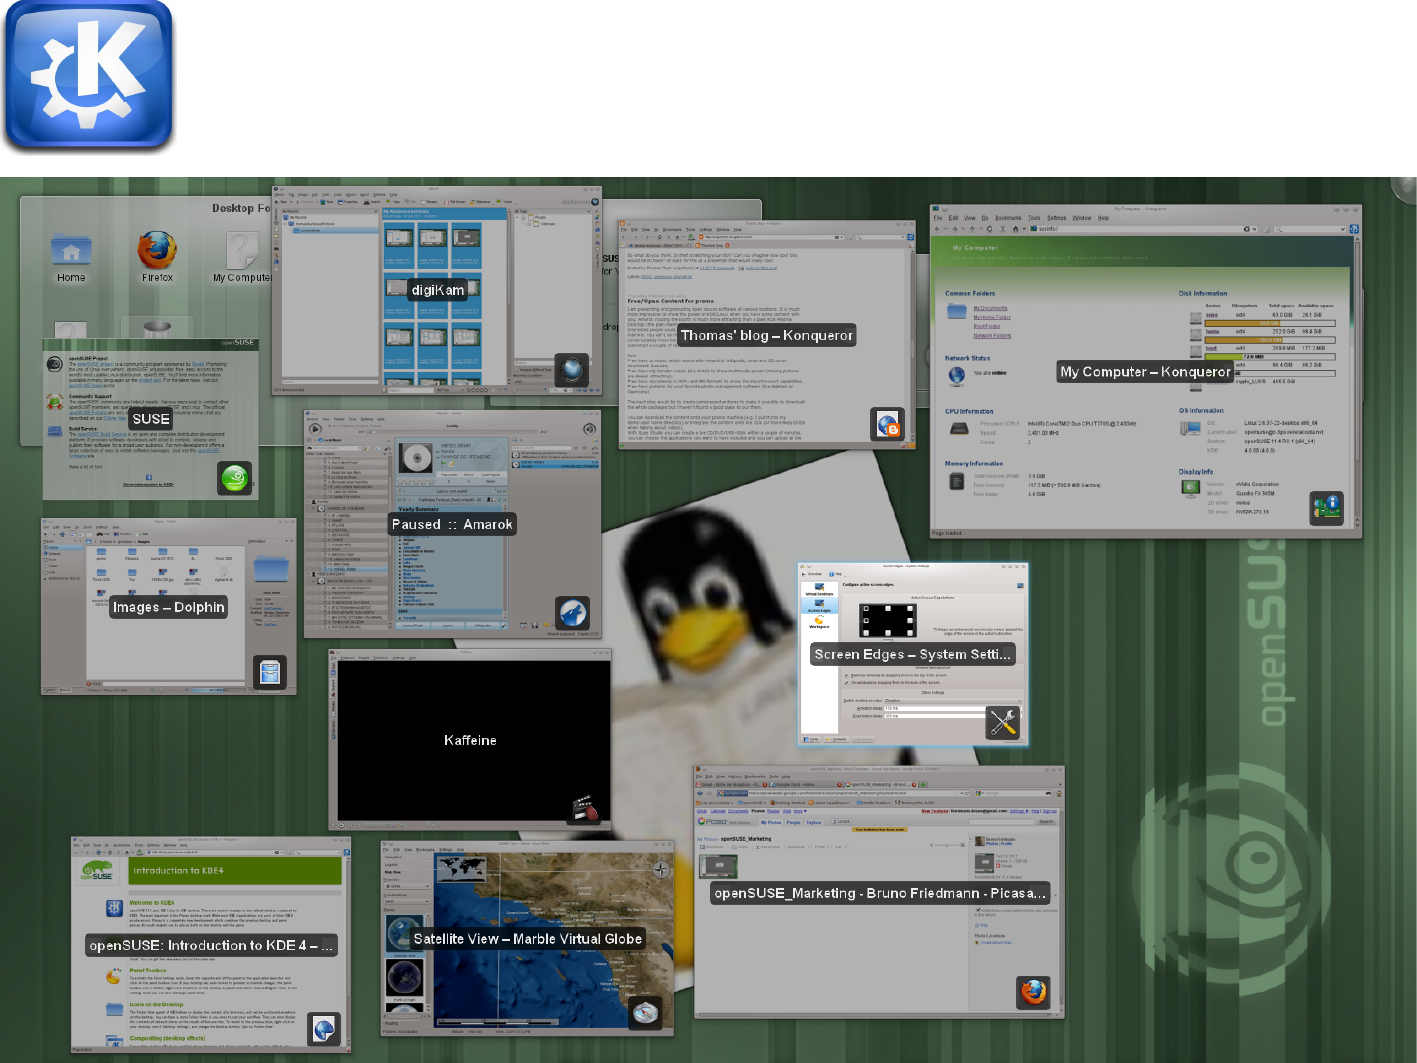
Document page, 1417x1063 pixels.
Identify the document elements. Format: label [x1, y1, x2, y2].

picture [0, 177, 1417, 1063]
picture [0, 0, 177, 156]
